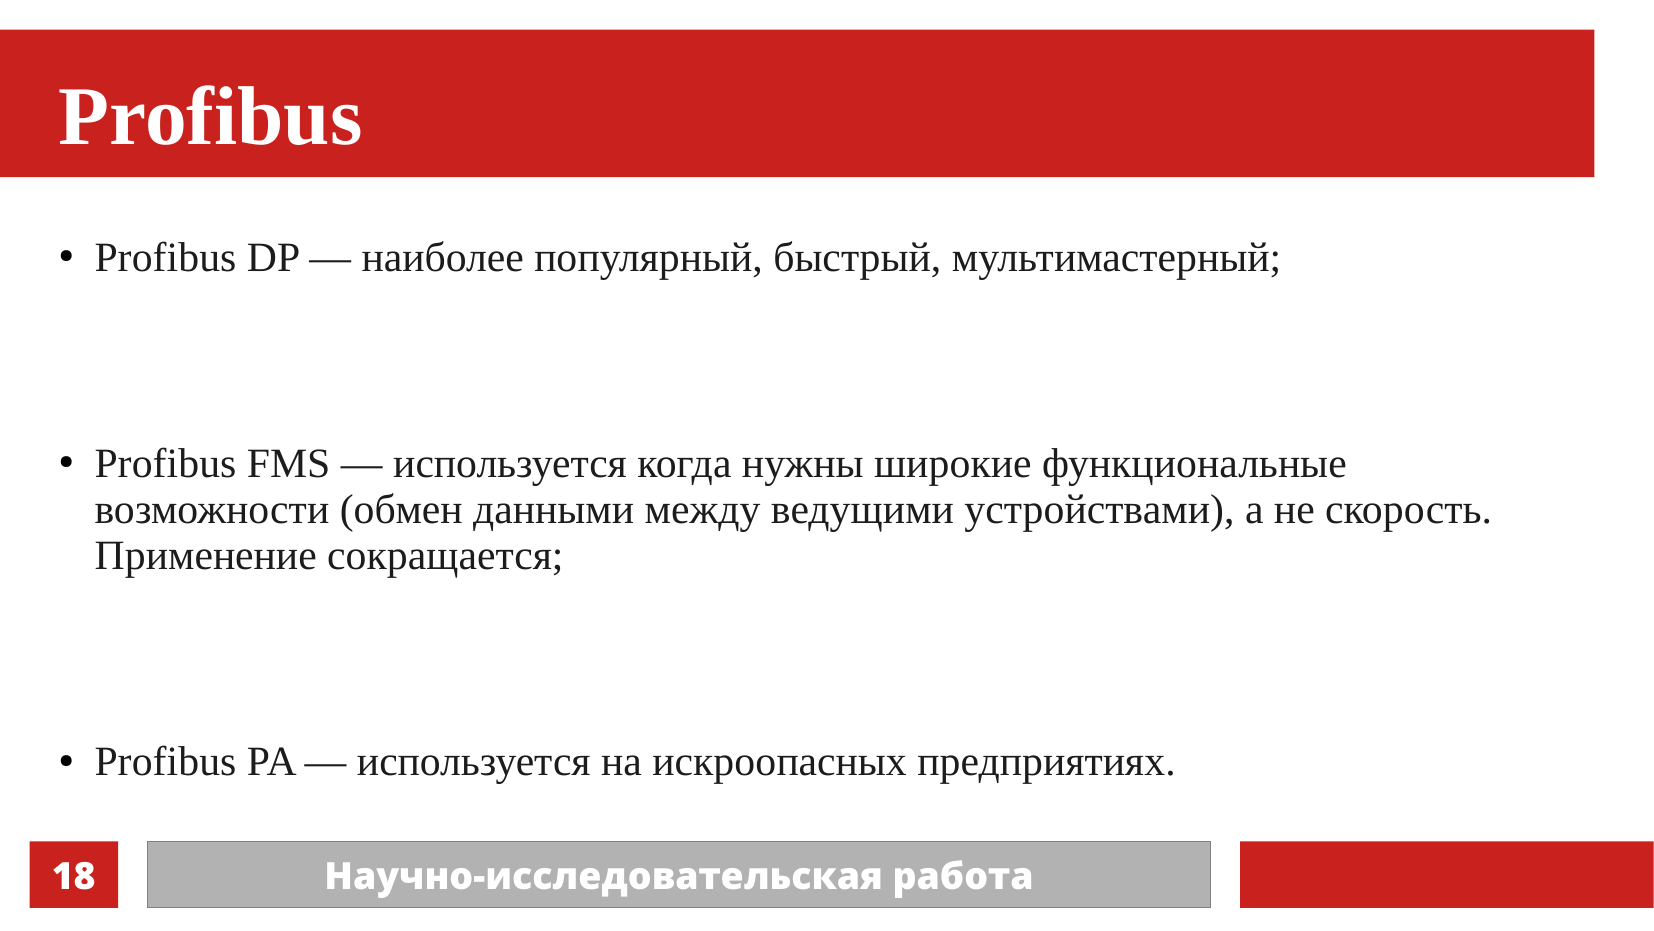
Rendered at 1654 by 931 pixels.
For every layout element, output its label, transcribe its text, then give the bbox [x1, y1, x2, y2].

list Profibus DP — наиболее популярный, быстрый, мультимастерный; Profibus FMS — используется когда нужны широкие функциональные возможности (обмен данными между ведущими устройствами), а не скорость. Применение сокращается; Profibus PA — используется на искроопасных предприятиях. [59, 221, 1565, 798]
title Profibus [59, 44, 1595, 163]
